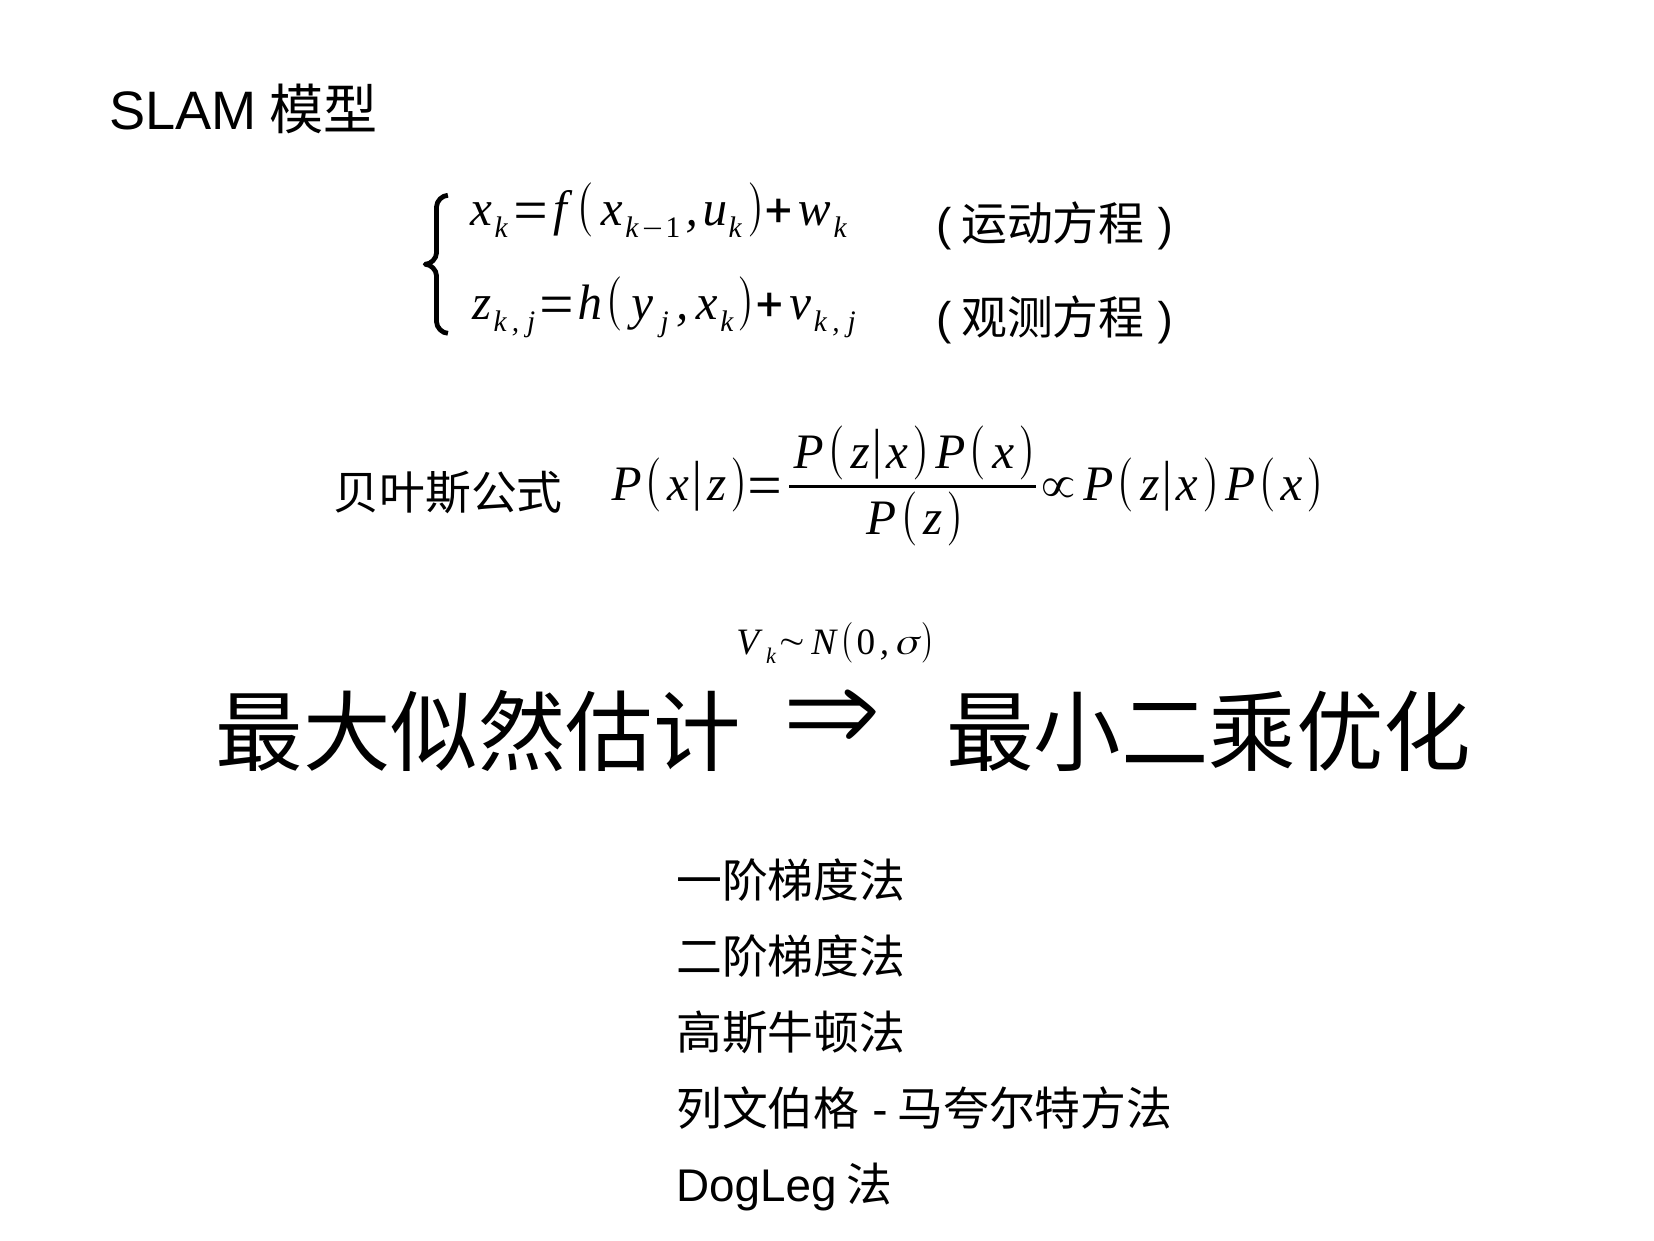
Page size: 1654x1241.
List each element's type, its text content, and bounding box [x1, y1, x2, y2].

text_box (运动方程) [921, 179, 1186, 249]
chart [730, 620, 939, 668]
chart [462, 274, 863, 338]
text_box (观测方程) [921, 274, 1186, 343]
text_box 一阶梯度法 二阶梯度法 高斯牛顿法 列文伯格-马夸尔特方法 DogLeg法 …… [661, 826, 1185, 1200]
text_box 最小二乘优化 [931, 655, 1487, 774]
text_box 最大似然估计 [200, 655, 756, 774]
chart [602, 423, 1331, 550]
chart [460, 179, 855, 244]
chart [776, 683, 889, 746]
text_box 贝叶斯公式 [318, 449, 578, 518]
text_box SLAM模型 [94, 59, 411, 138]
